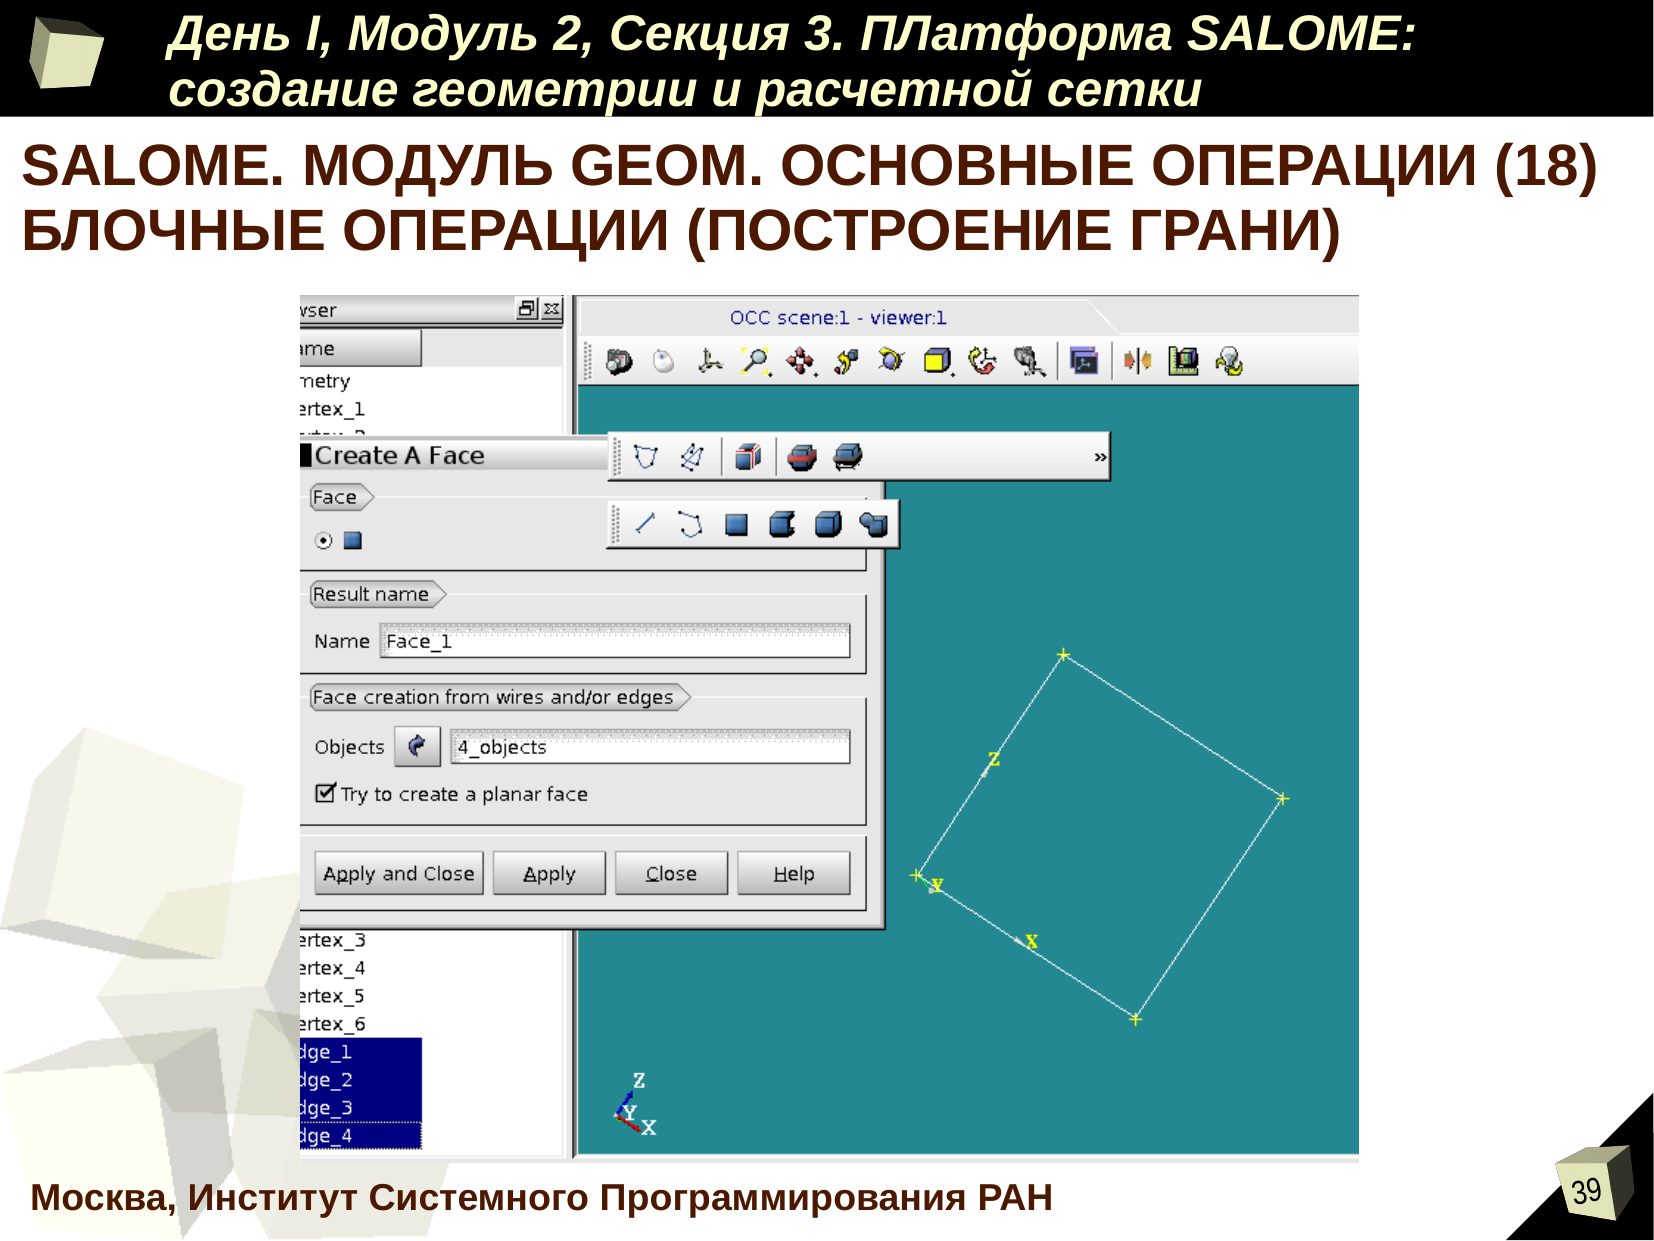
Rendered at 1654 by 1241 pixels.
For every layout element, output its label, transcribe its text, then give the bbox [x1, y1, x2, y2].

picture [464, 1193, 472, 1198]
text_box SALOME. МОДУЛЬ GEOM. ОСНОВНЫЕ ОПЕРАЦИИ (18) БЛОЧНЫЕ ОПЕРАЦИИ (ПОСТРОЕНИЕ ГРАНИ) [6, 125, 1654, 270]
picture [0, 295, 1359, 1241]
